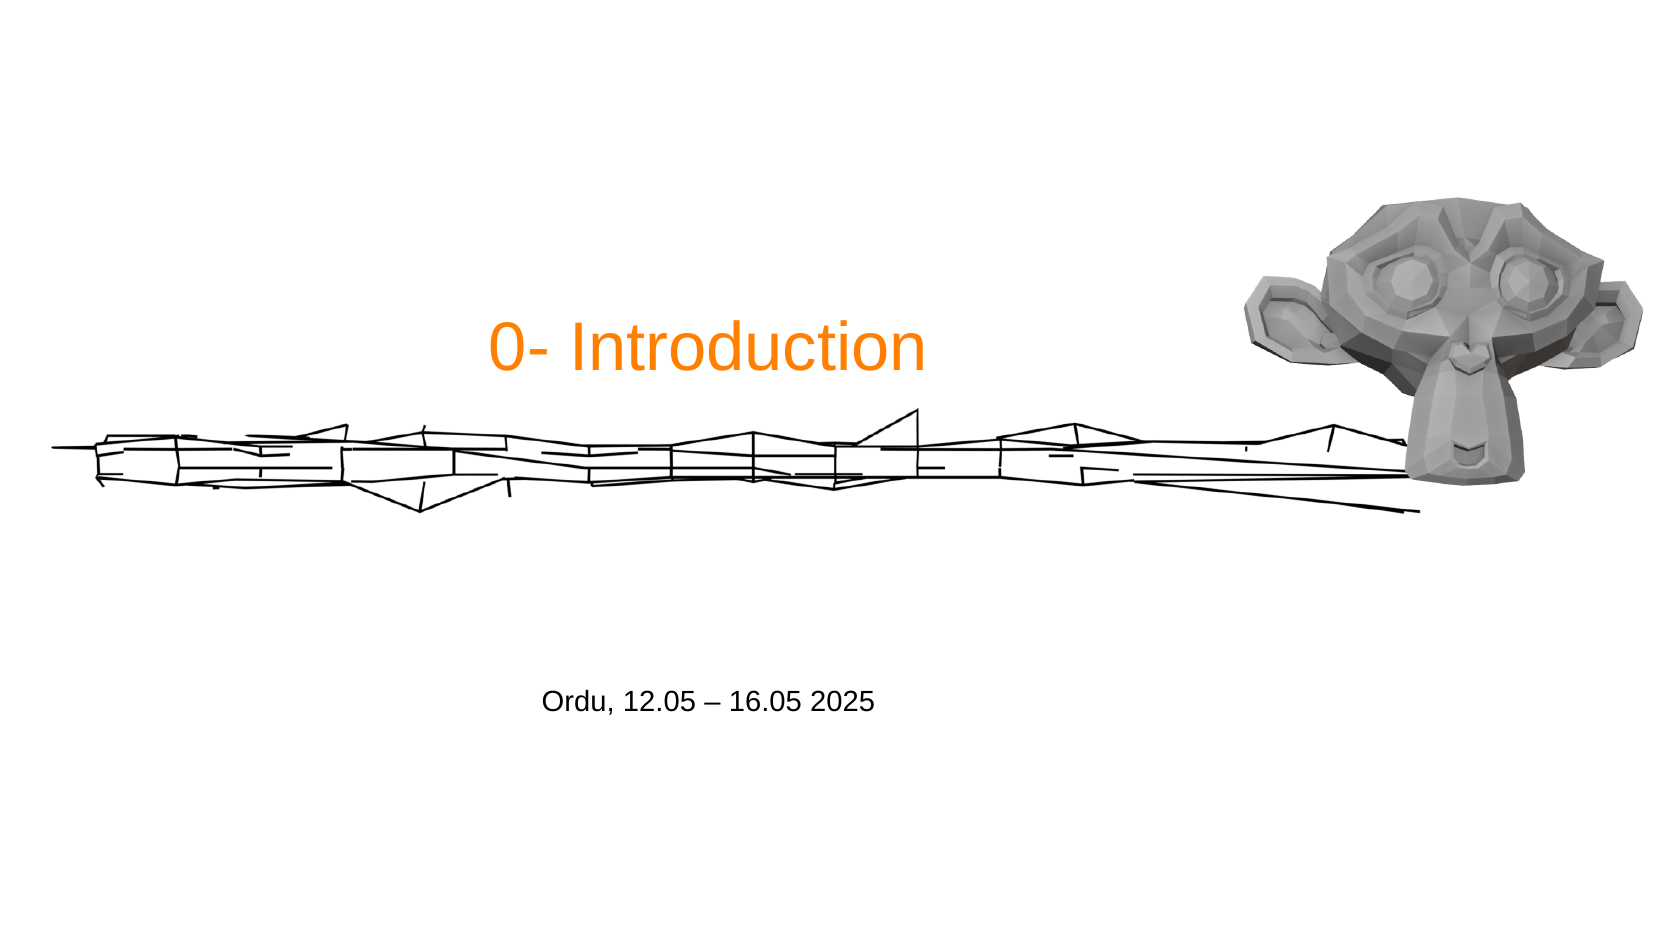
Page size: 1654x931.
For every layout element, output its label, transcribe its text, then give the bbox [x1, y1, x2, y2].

title Ordu, 12.05 – 16.05 2025 [88, 620, 1329, 783]
picture [35, 177, 1654, 538]
title 0- Introduction [88, 265, 1329, 429]
